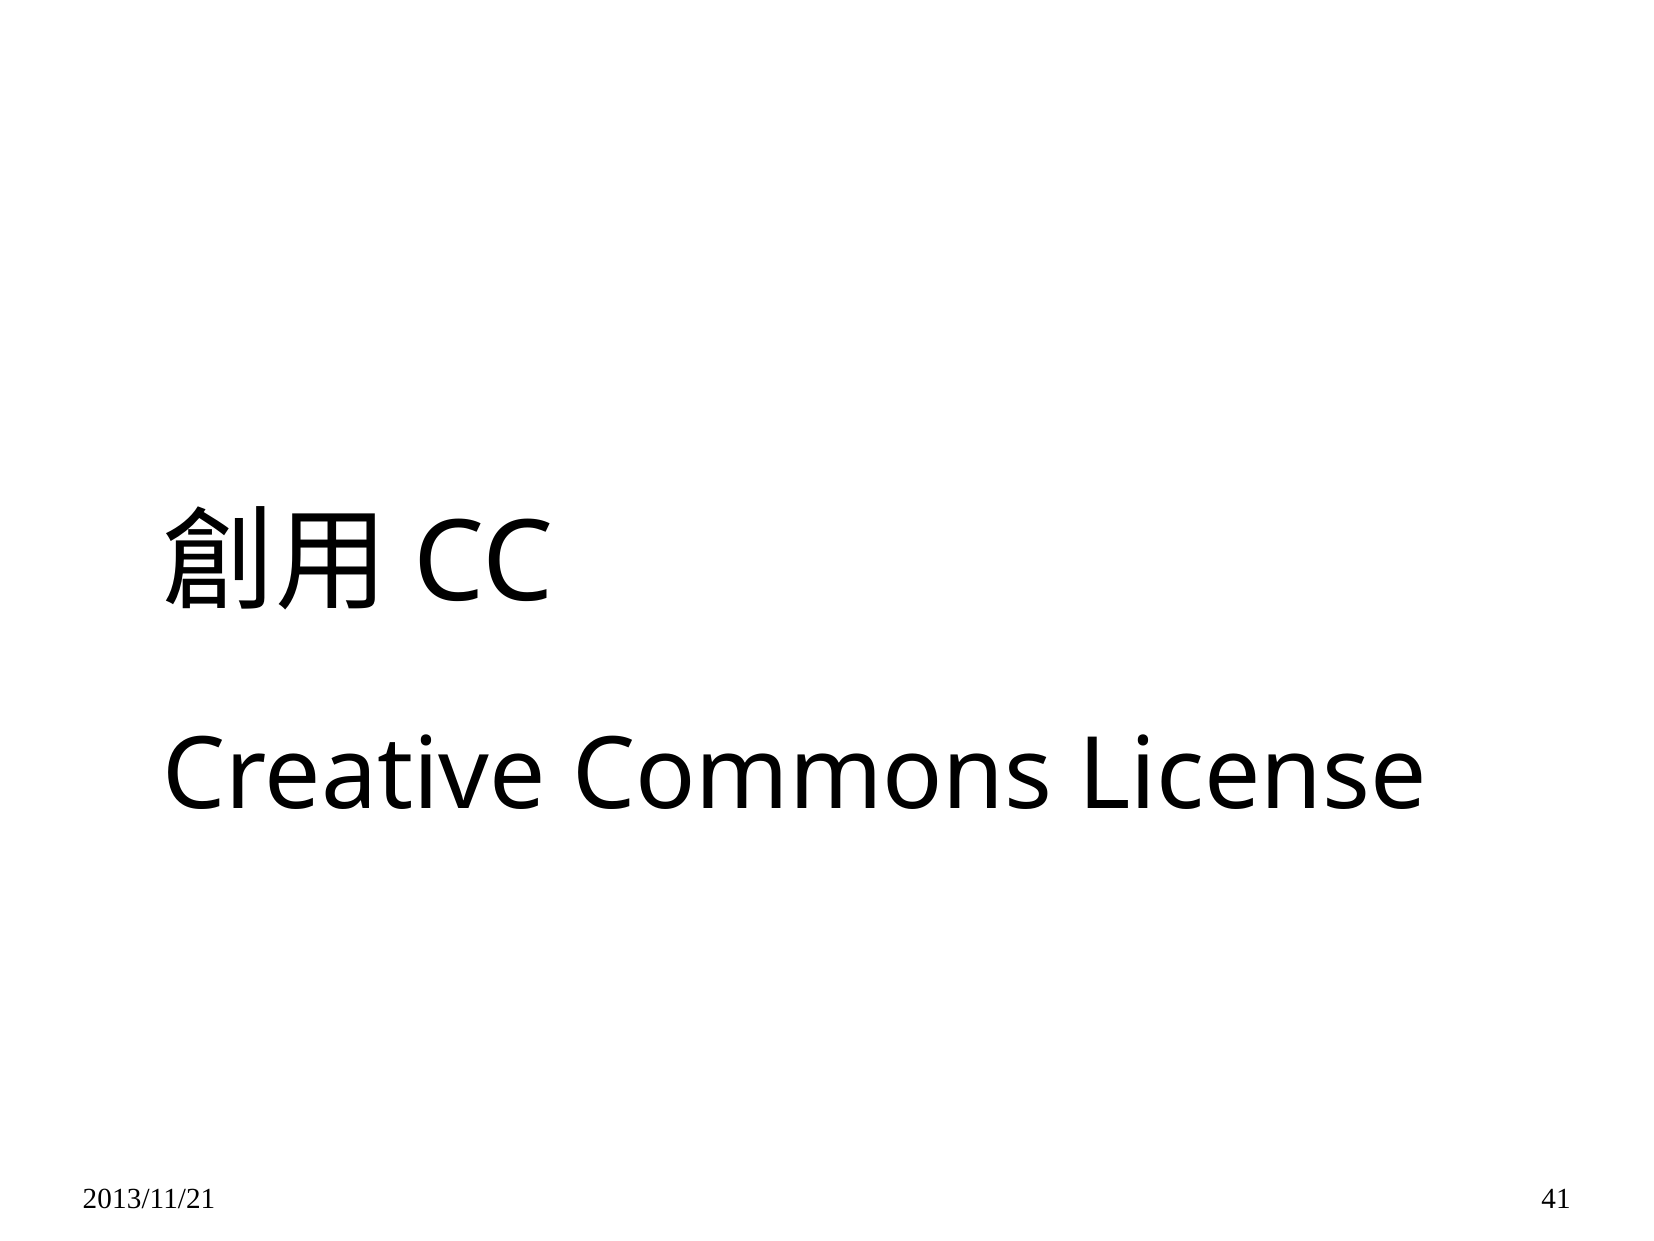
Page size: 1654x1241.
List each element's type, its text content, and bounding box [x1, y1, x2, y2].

text_box 創用CC Creative Commons License [147, 395, 1506, 719]
